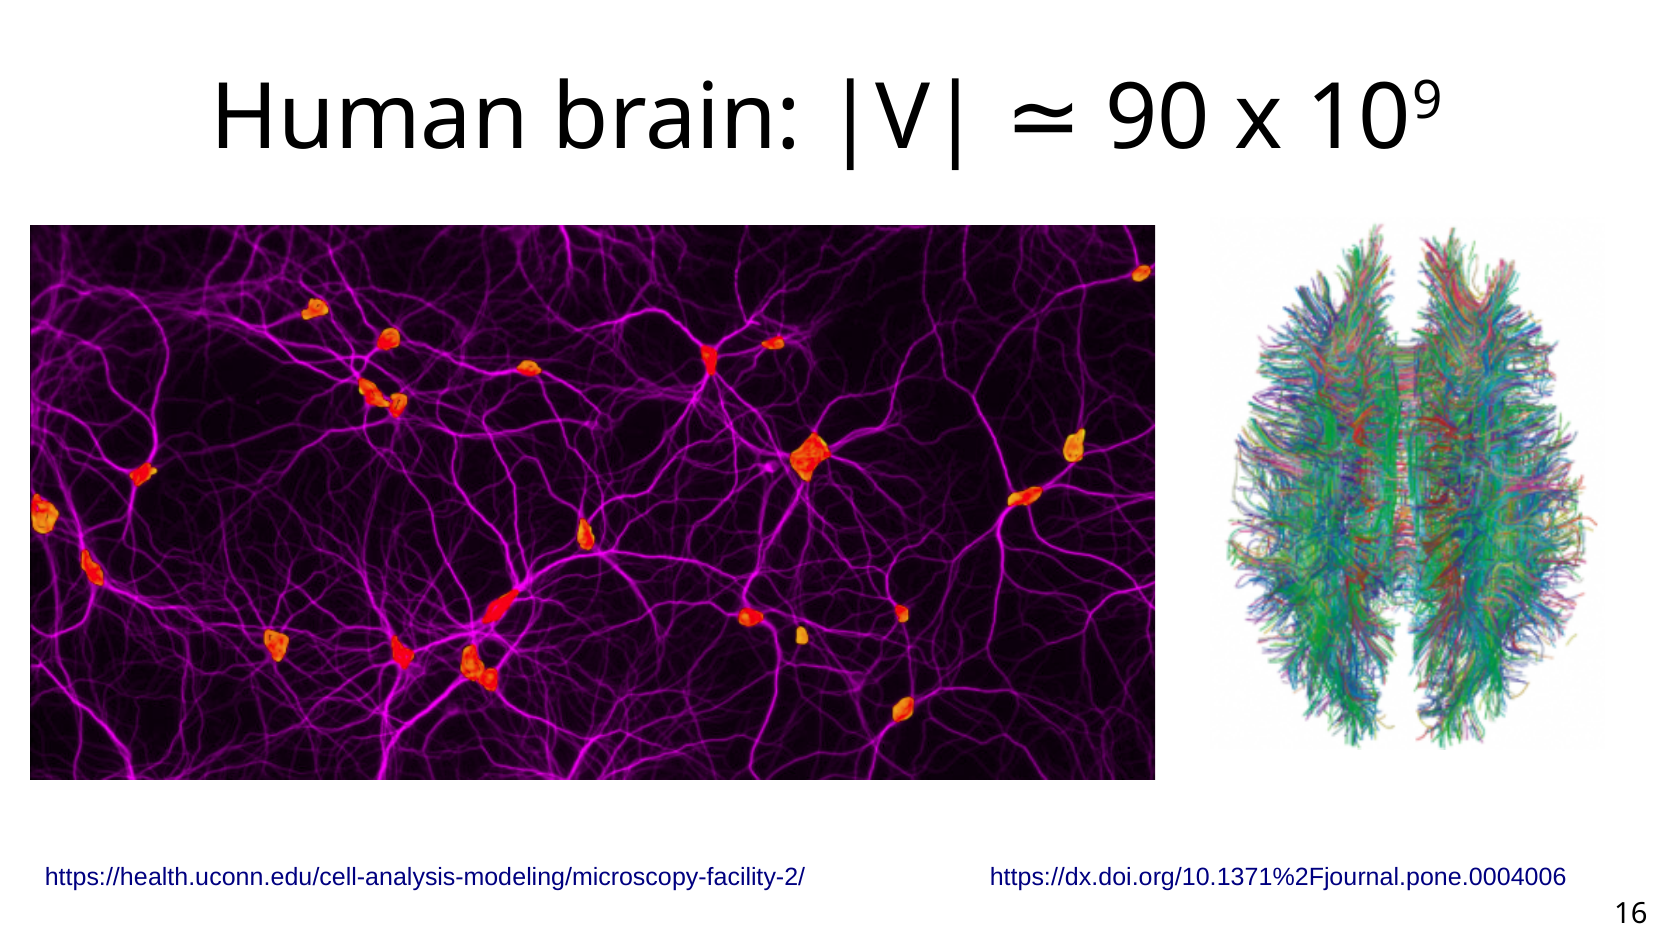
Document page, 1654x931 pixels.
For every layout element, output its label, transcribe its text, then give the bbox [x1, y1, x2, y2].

title Human brain: |V| ≃ 90 x 109 [82, 1, 1571, 226]
picture [30, 225, 1156, 781]
text_box https://dx.doi.org/10.1371%2Fjournal.pone.0004006 [1198, 855, 1591, 906]
picture [1210, 217, 1606, 751]
text_box https://health.uconn.edu/cell-analysis-modeling/microscopy-facility-2/ [30, 855, 1198, 906]
